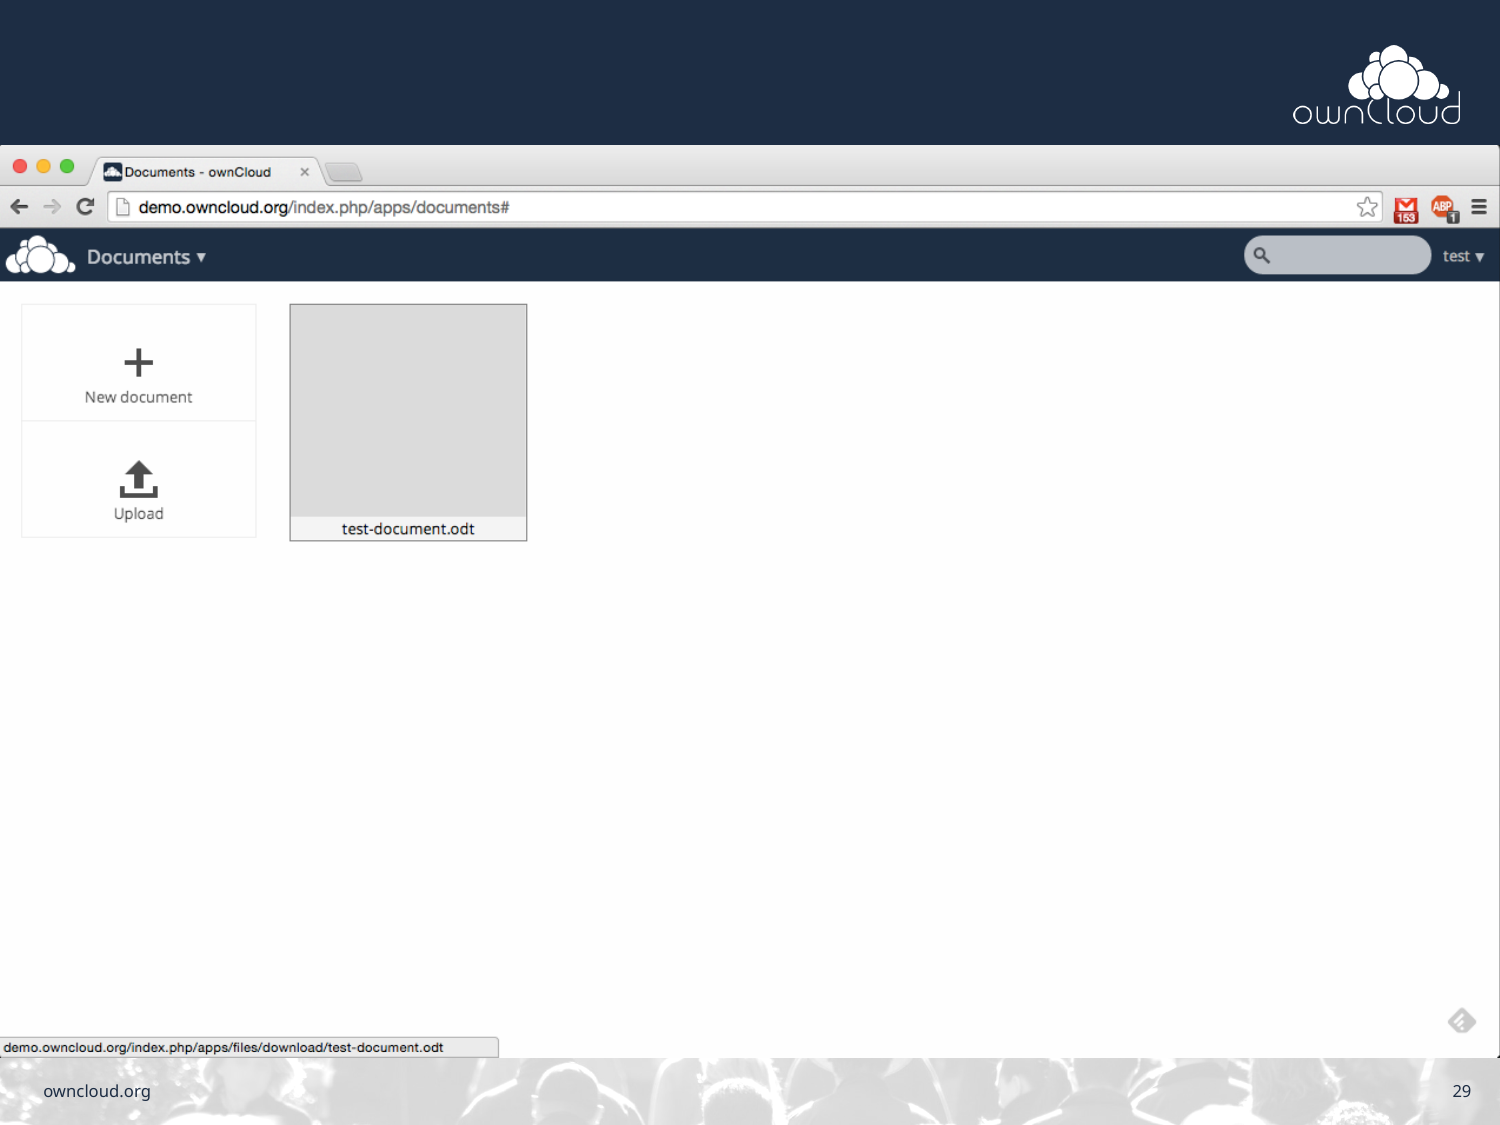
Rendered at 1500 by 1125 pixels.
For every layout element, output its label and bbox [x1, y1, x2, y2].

picture [0, 145, 1500, 1125]
picture [1293, 45, 1460, 124]
